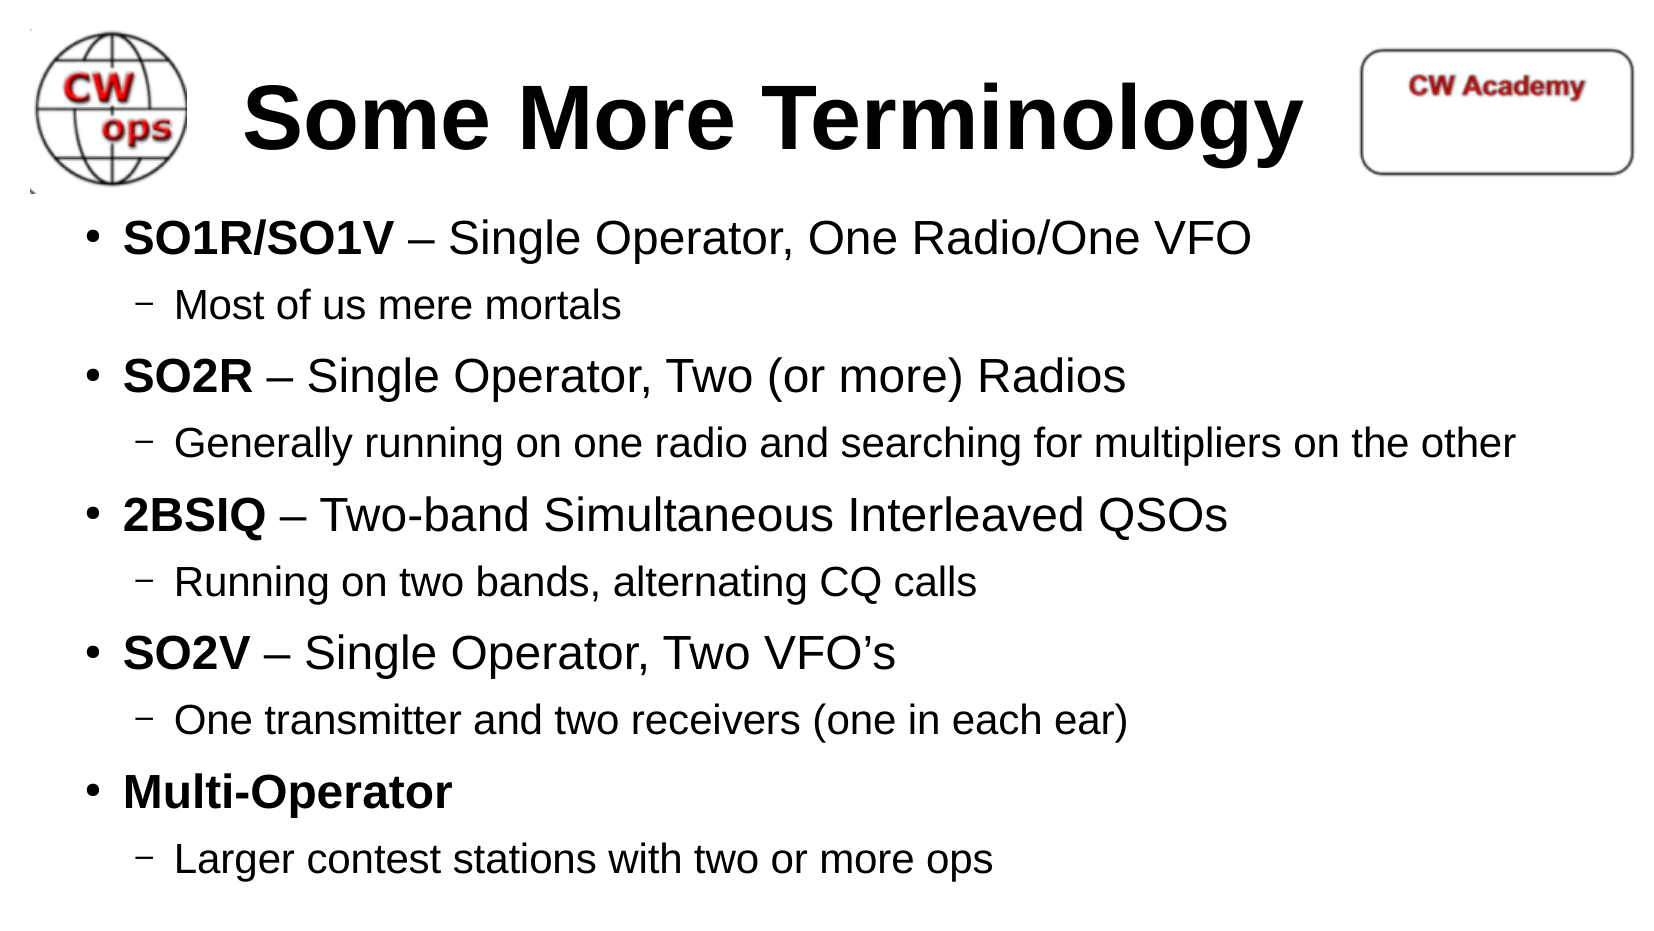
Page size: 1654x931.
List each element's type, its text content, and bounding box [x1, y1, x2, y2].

picture [1350, 37, 1640, 186]
list SO1R/SO1V – Single Operator, One Radio/One VFO Most of us mere mortals SO2R – Single Operator, Two (or more) Radios Generally running on one radio and searching for multipliers on the other 2BSIQ – Two-band Simultaneous Interleaved QSOs Running on two bands, alternating CQ calls SO2V – Single Operator, Two VFO’s One transmitter and two receivers (one in each ear) Multi-Operator Larger contest stations with two or more ops [71, 210, 1561, 901]
picture [30, 29, 187, 39]
title Some More Terminology [30, 39, 1519, 196]
